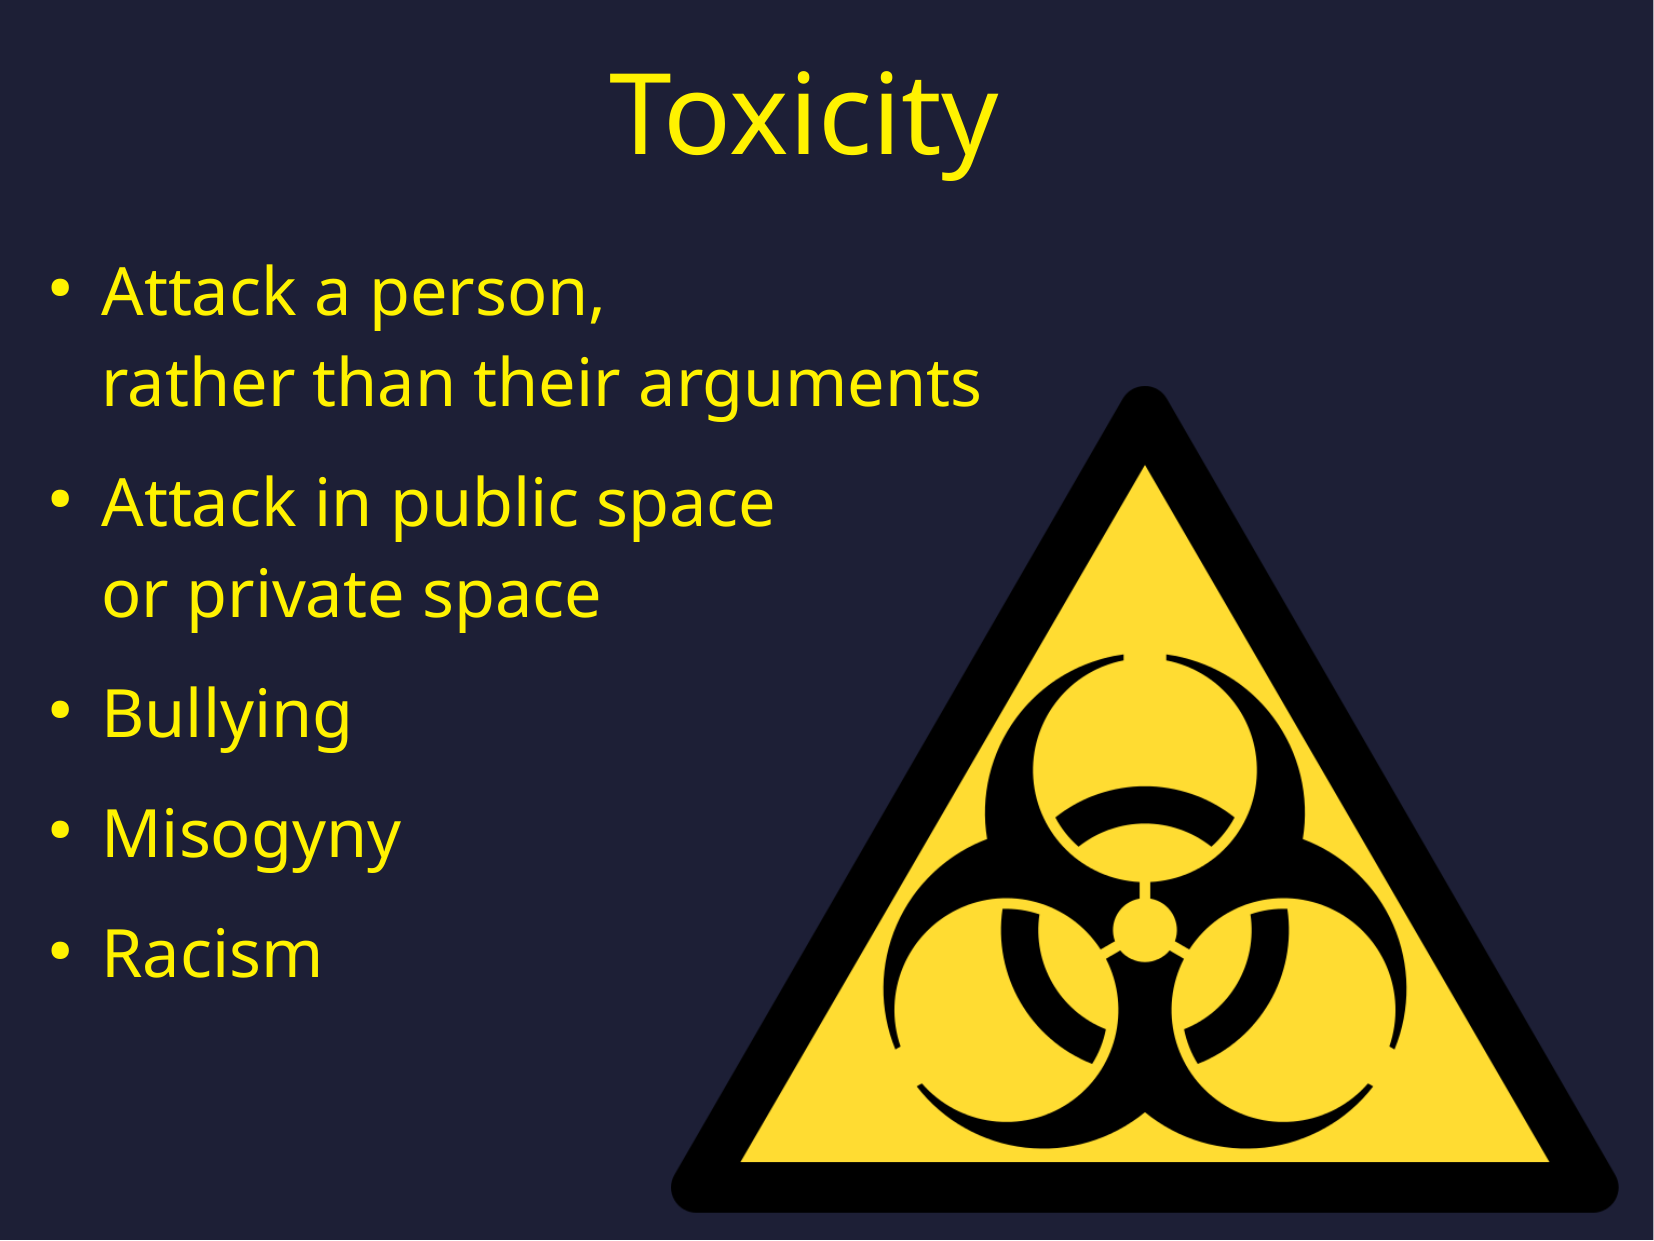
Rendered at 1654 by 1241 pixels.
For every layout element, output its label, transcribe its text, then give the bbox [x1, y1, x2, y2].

list Attack a person, rather than their arguments Attack in public space or private space Bullying Misogyny Racism [48, 244, 1102, 1241]
text_box Toxicity [594, 27, 1124, 168]
picture [1102, 386, 1619, 1215]
